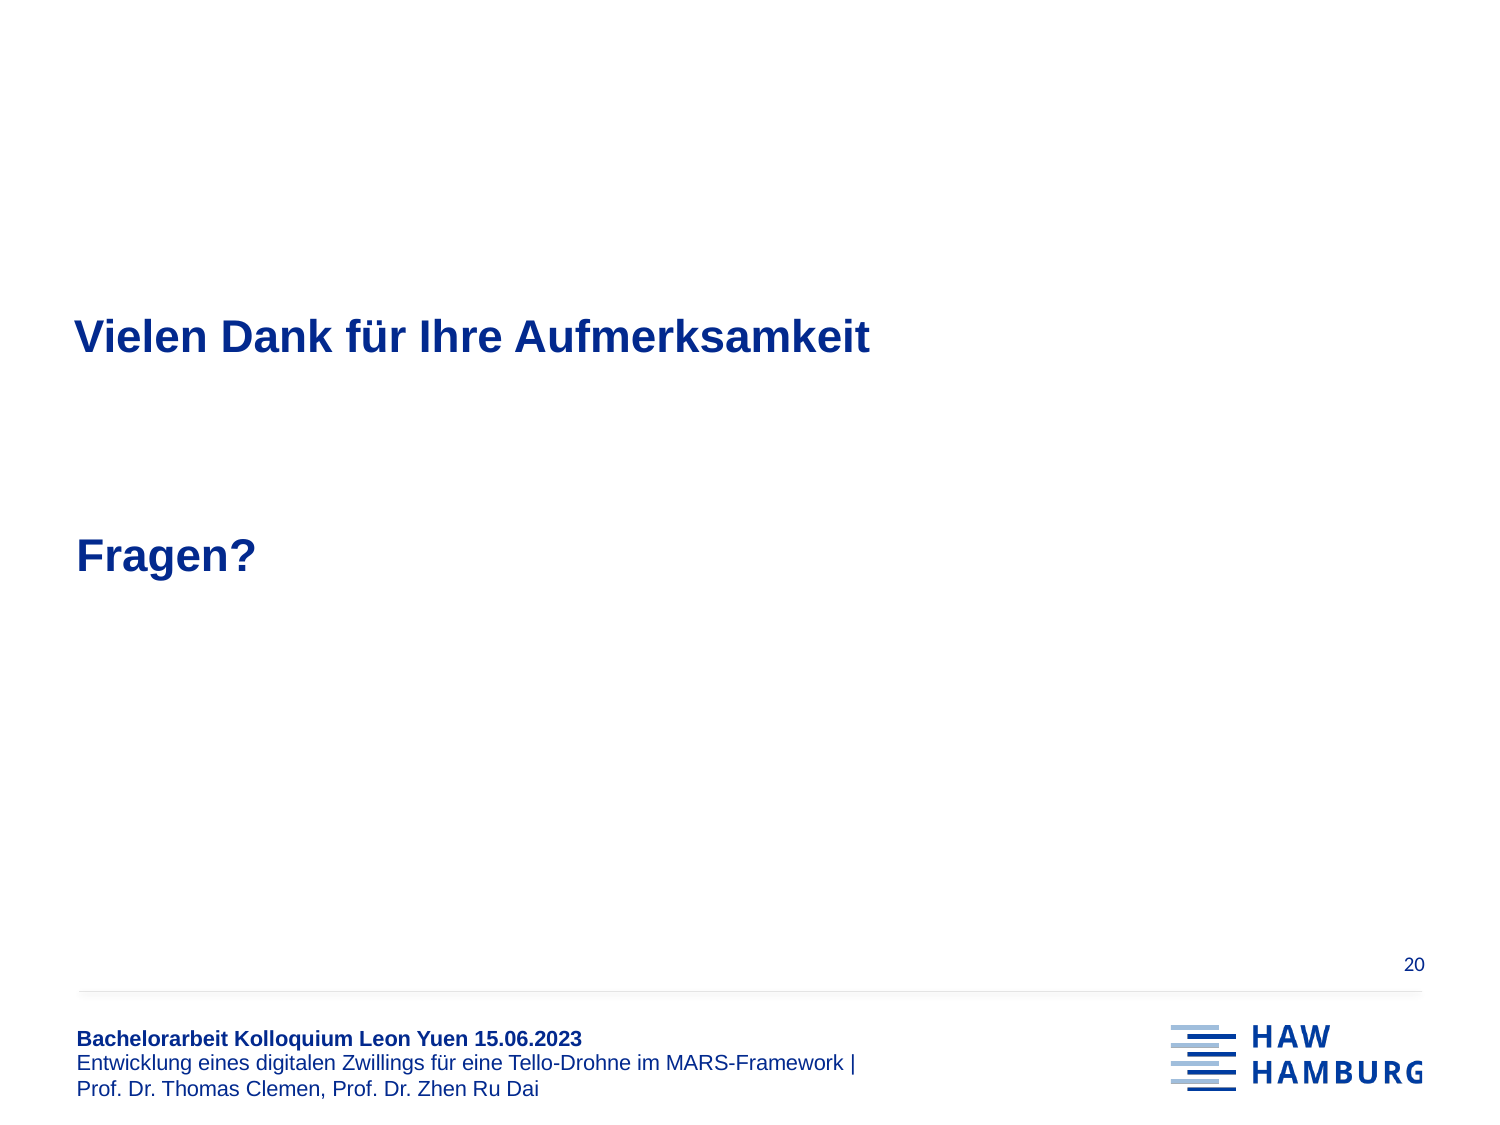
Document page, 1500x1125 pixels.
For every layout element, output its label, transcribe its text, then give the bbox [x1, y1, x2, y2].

list Vielen Dank für Ihre Aufmerksamkeit [73, 307, 1420, 447]
list Fragen? [76, 525, 1423, 666]
